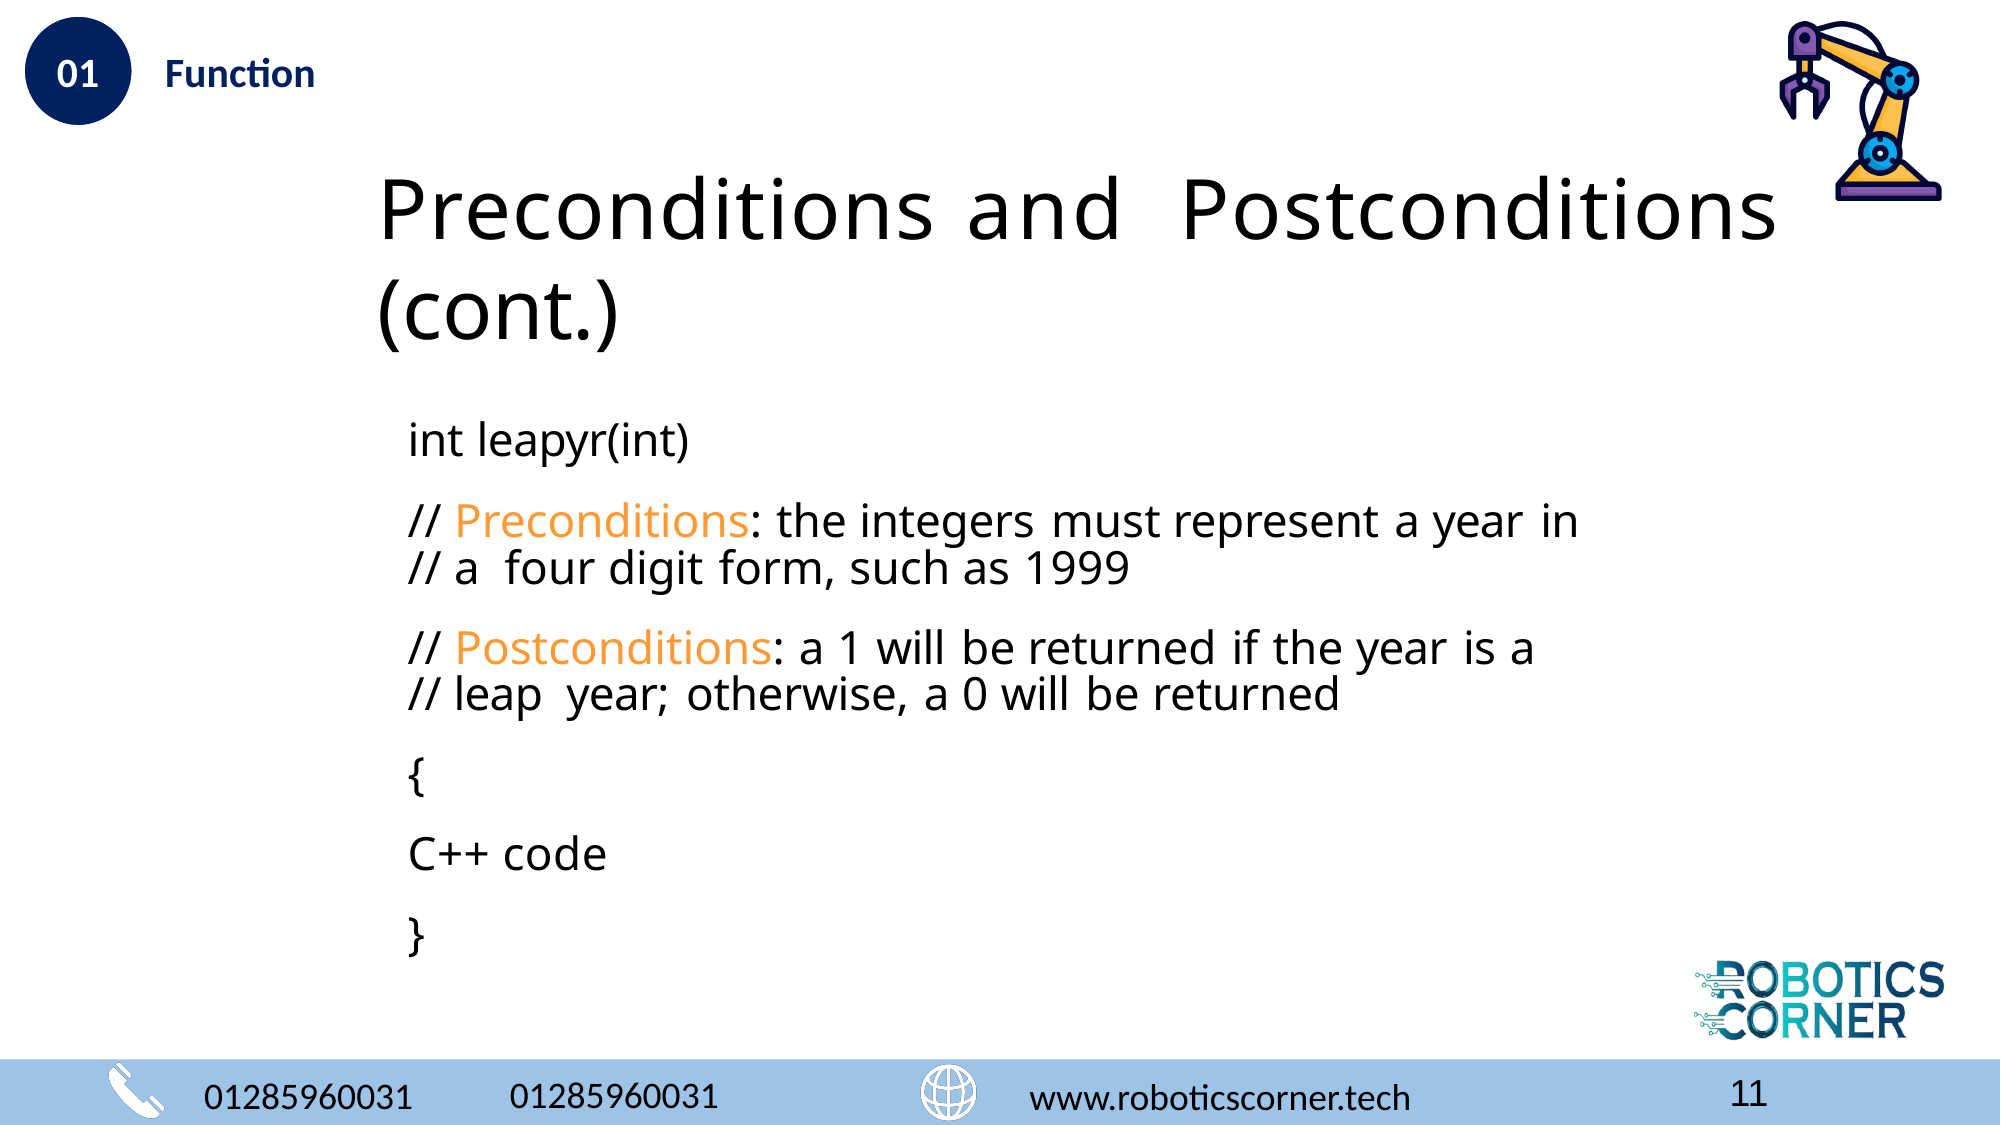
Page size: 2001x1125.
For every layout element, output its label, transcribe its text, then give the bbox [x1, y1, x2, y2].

picture [915, 1059, 981, 1125]
picture [1771, 21, 1950, 92]
text_box 01 [22, 14, 134, 128]
text_box <number> [1714, 1065, 1916, 1125]
text_box Function [150, 38, 622, 103]
picture [1680, 859, 1953, 1125]
text_box int leapyr(int) // Preconditions: the integers must represent a year in // a four digit form, such as 1999 // Postconditions: a 1 will be returned if the year is a // leap year; otherwise, a 0 will be returned { C++ code } [405, 383, 1620, 960]
title Preconditions and Postconditions (cont.) [375, 92, 2000, 407]
picture [1895, 76, 1905, 85]
picture [103, 1057, 170, 1124]
